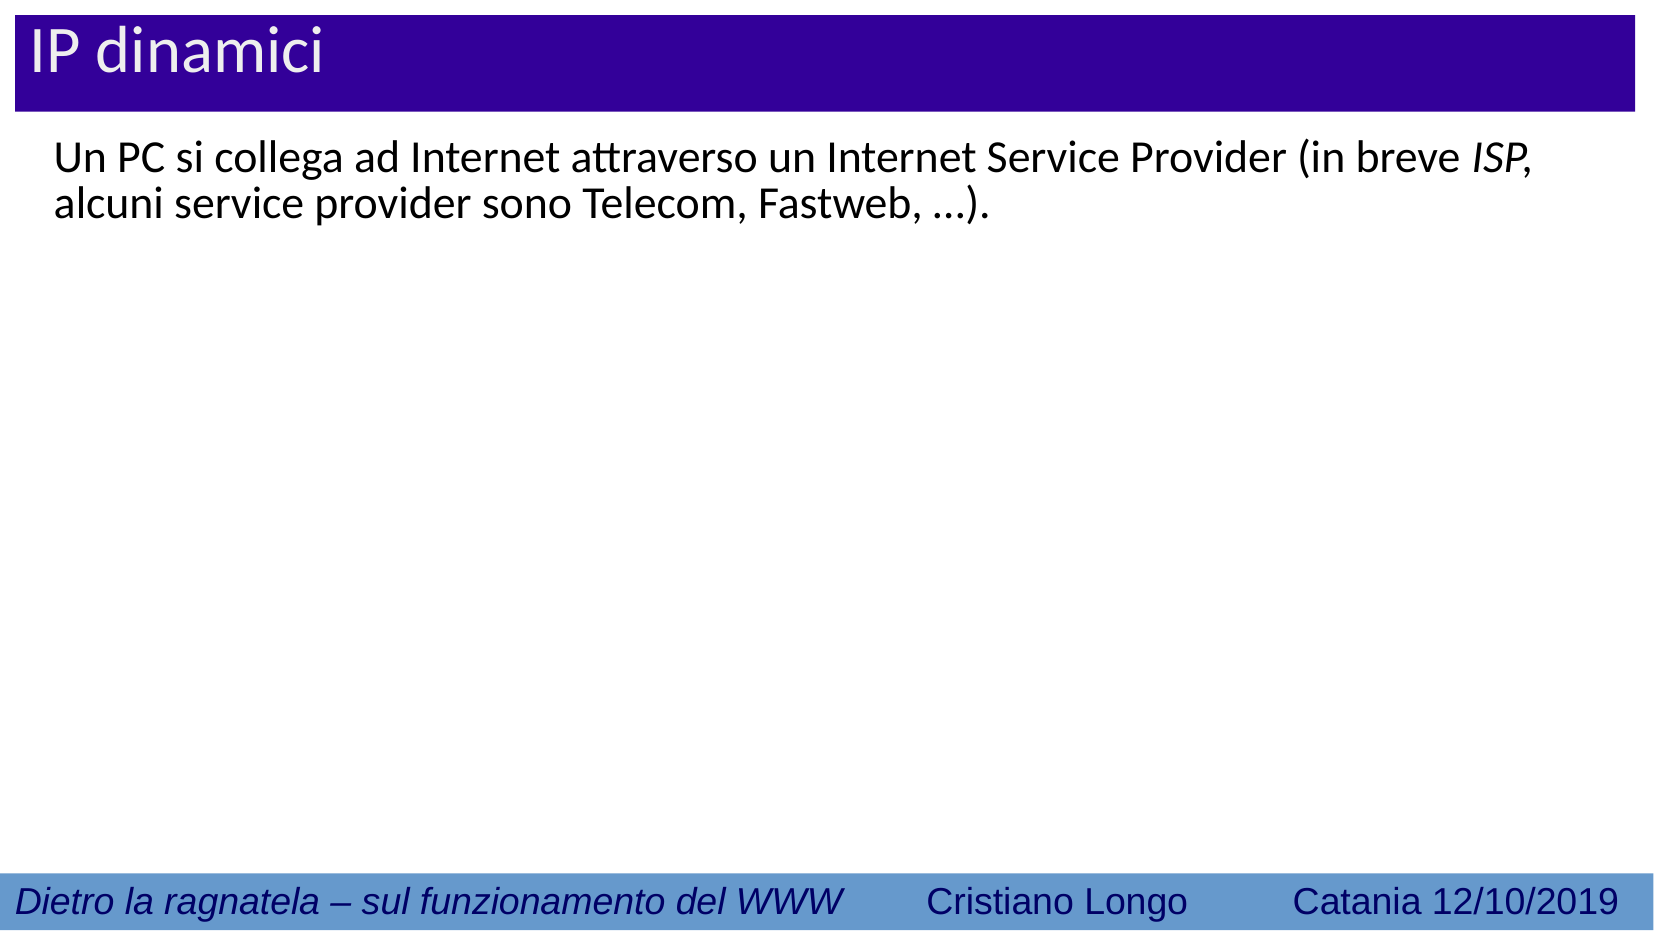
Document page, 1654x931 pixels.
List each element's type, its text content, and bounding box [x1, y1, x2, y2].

text_box Dietro la ragnatela – sul funzionamento del WWW Cristiano Longo Catania 12/10/2019 [0, 873, 1654, 931]
text_box Un PC si collega ad Internet attraverso un Internet Service Provider (in breve ISP, alcuni service provider sono Telecom, Fastweb, …). [38, 130, 1627, 238]
text_box IP dinamici [15, 15, 1636, 112]
